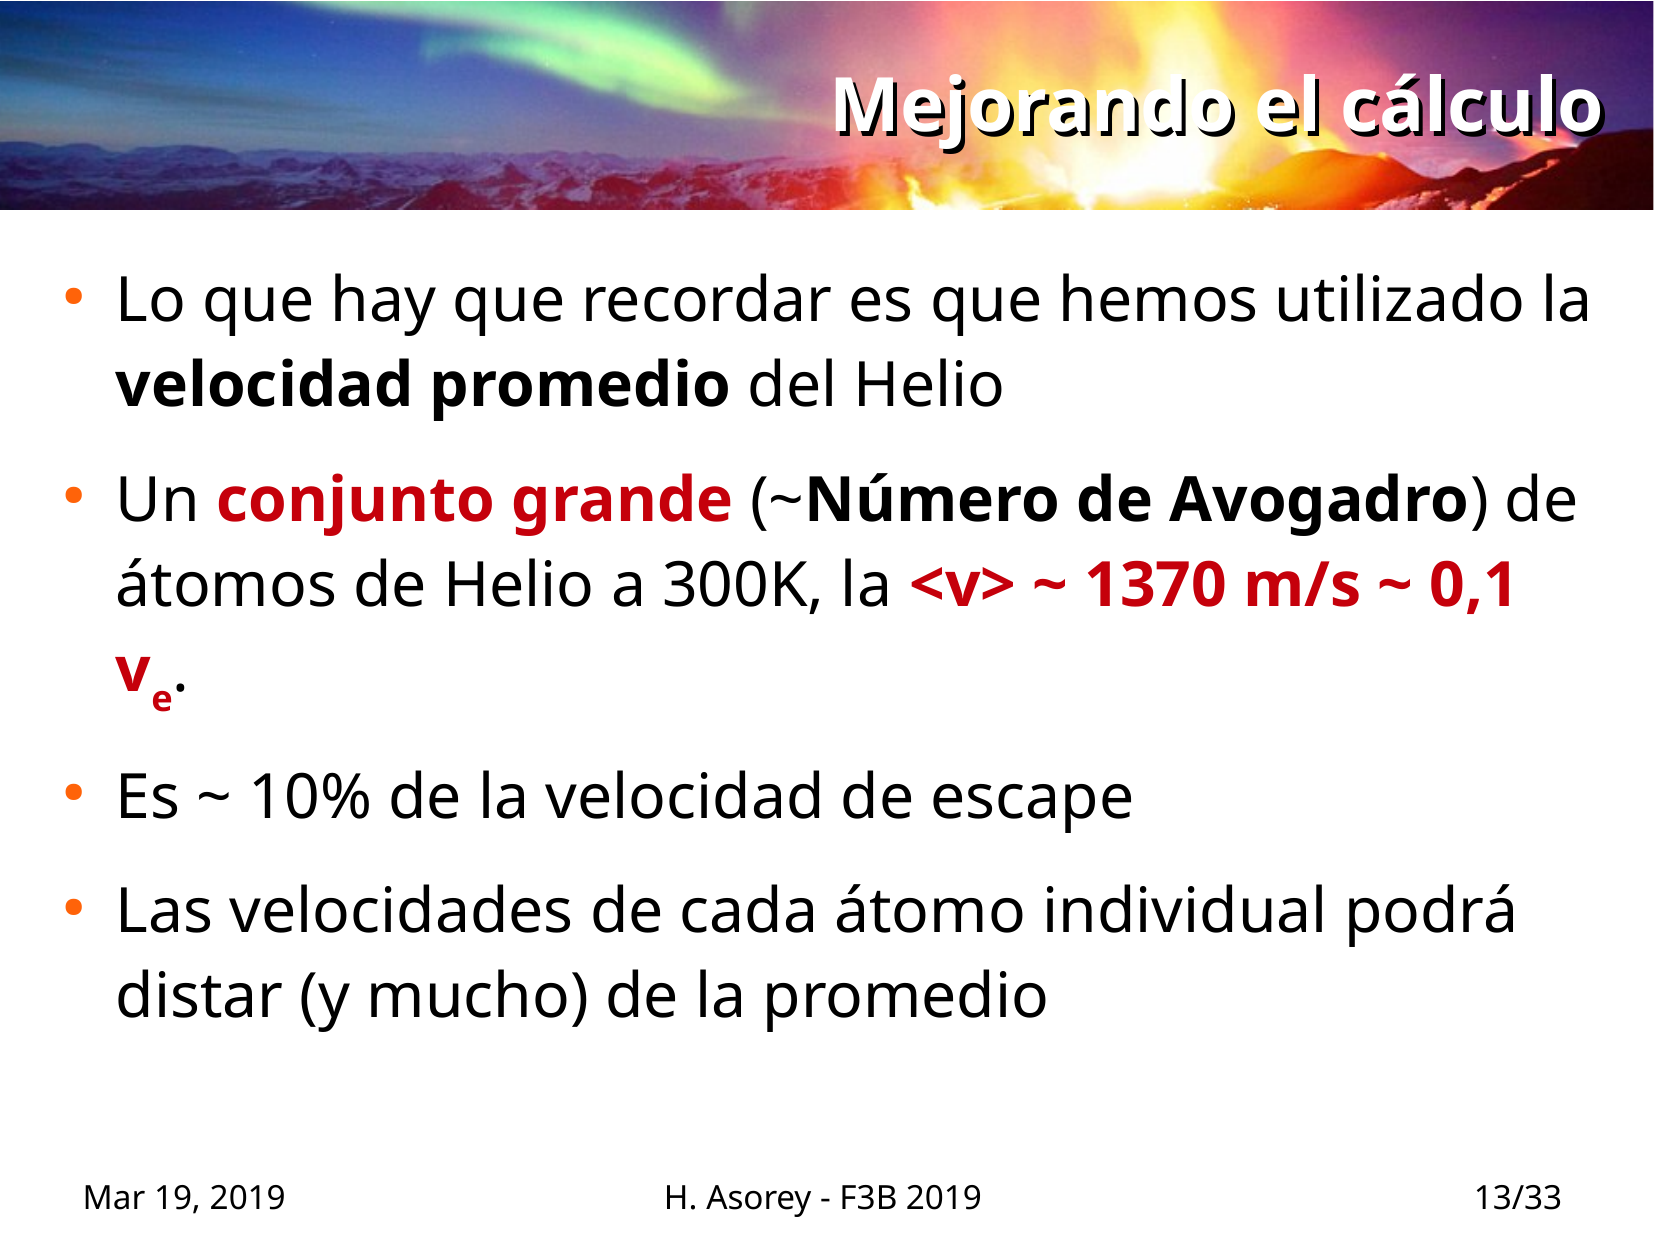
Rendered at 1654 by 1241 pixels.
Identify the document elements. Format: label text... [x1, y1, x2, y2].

list Lo que hay que recordar es que hemos utilizado la velocidad promedio del Helio Un conjunto grande (~Número de Avogadro) de átomos de Helio a 300K, la <v> ~ 1370 m/s ~ 0,1 ve. Es ~ 10% de la velocidad de escape Las velocidades de cada átomo individual podrá distar (y mucho) de la promedio [45, 255, 1606, 1156]
title Mejorando el cálculo [45, 15, 1606, 191]
picture [0, 1, 1654, 210]
